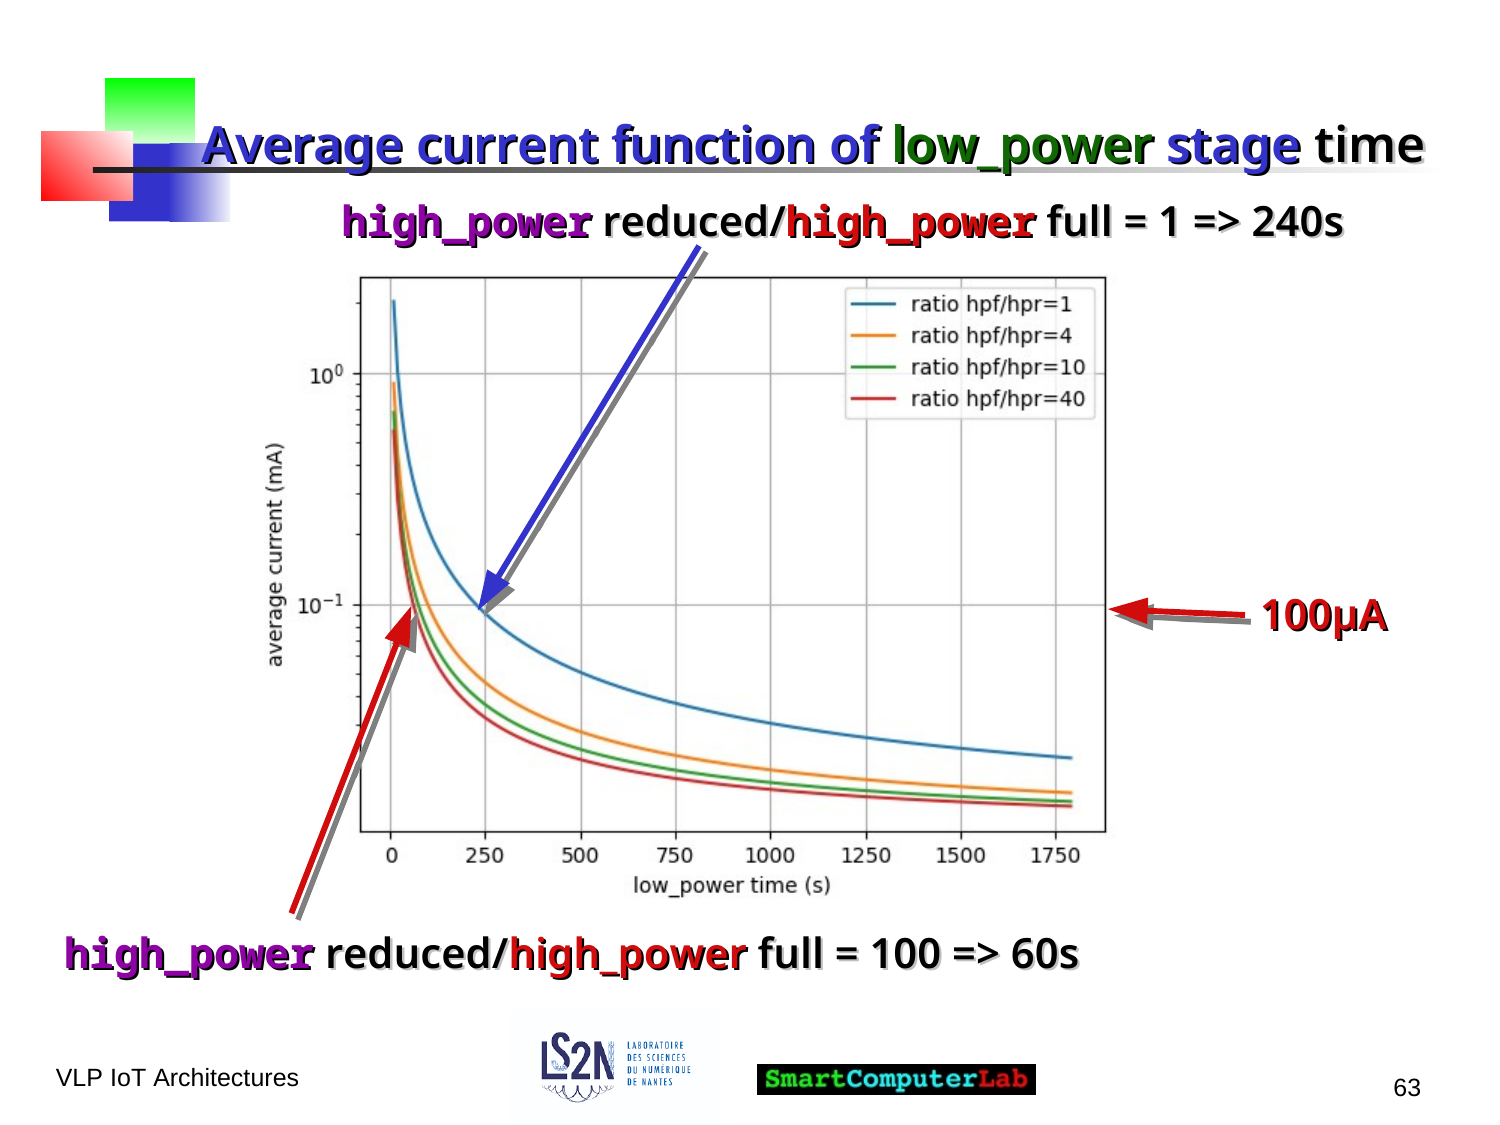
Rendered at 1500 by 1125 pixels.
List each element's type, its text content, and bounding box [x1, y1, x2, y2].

text_box high_power reduced/high_power full = 1 => 240s [326, 186, 1419, 252]
picture [510, 1009, 721, 1125]
picture [502, 252, 702, 578]
picture [296, 648, 400, 911]
title Average current function of low_power stage time [158, 104, 1483, 180]
text_box high_power reduced/high_power full = 100 => 60s [49, 919, 1141, 985]
picture [240, 190, 1201, 911]
text_box 100µA [1245, 580, 1426, 646]
picture [757, 1064, 1036, 1095]
